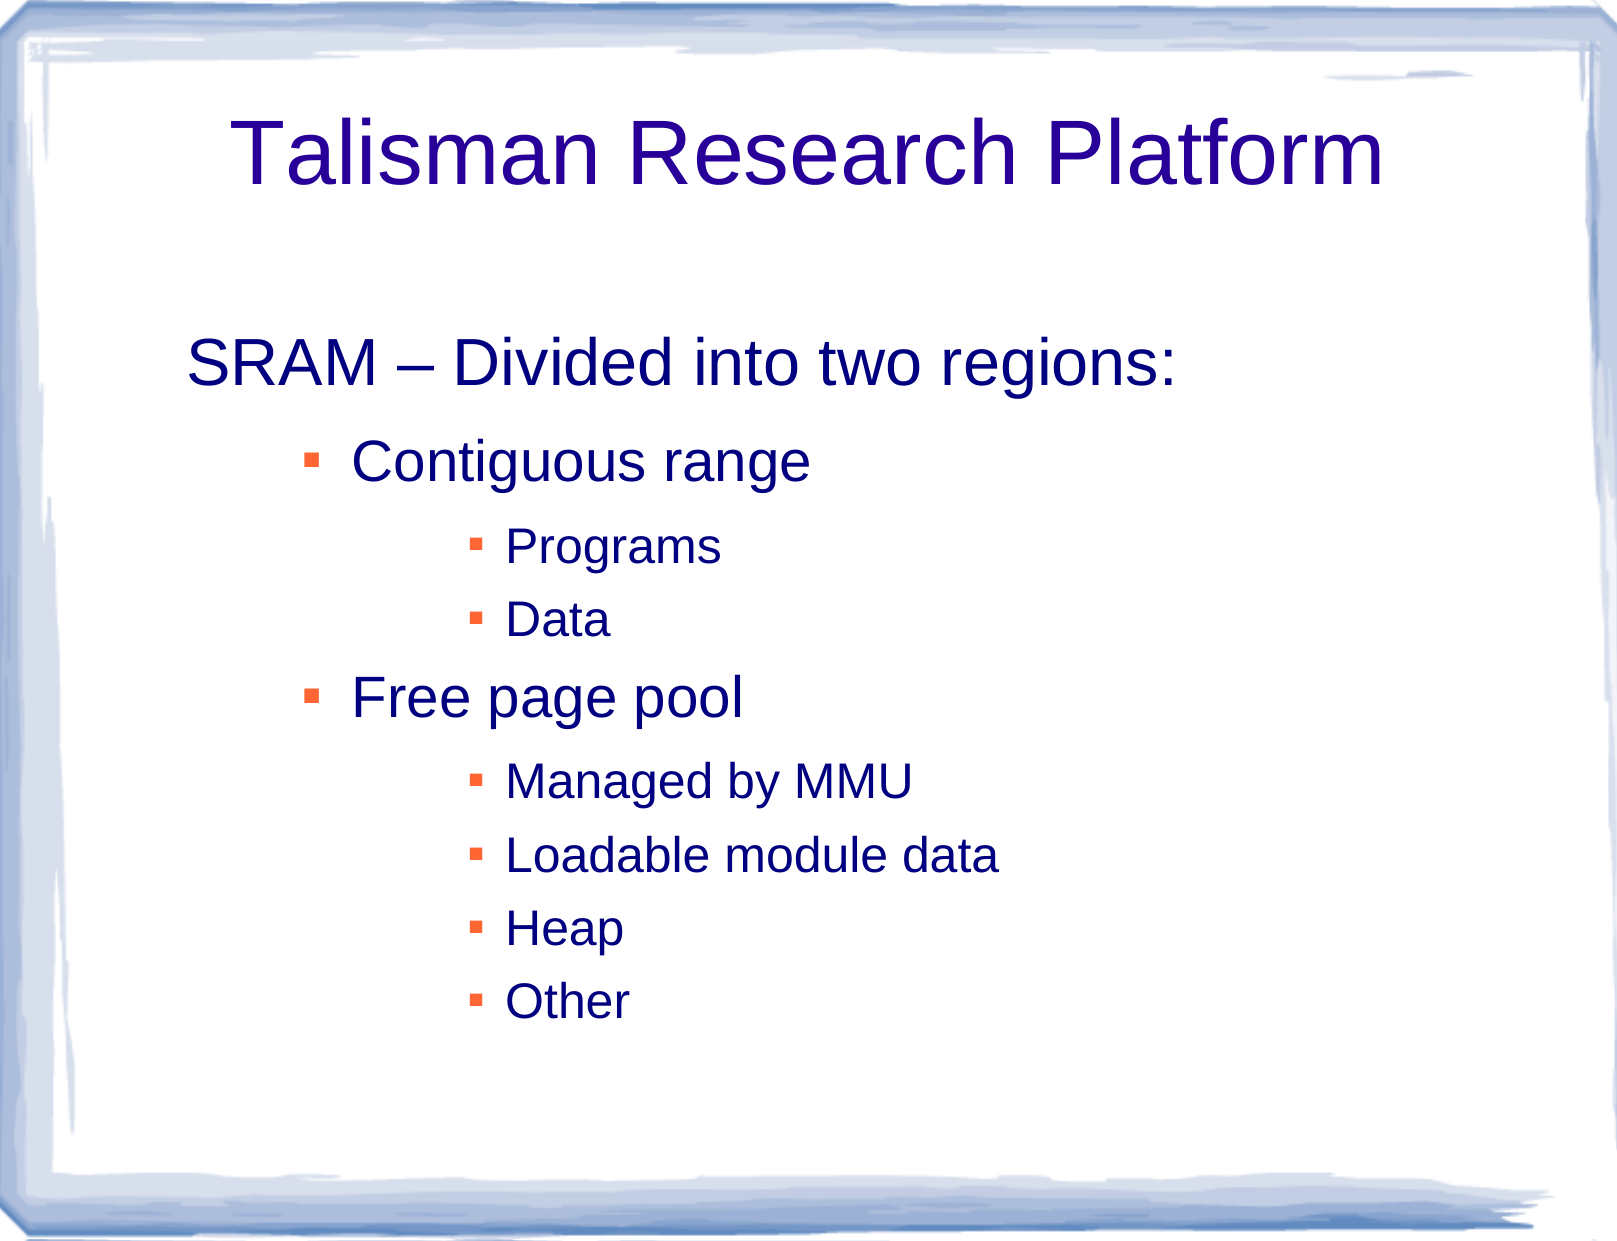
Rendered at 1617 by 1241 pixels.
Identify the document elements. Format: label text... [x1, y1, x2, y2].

list SRAM – Divided into two regions: Contiguous range Programs Data Free page pool Managed by MMU Loadable module data Heap Other [115, 324, 1537, 1030]
title Talisman Research Platform [80, 49, 1537, 257]
picture [0, 0, 1617, 1241]
